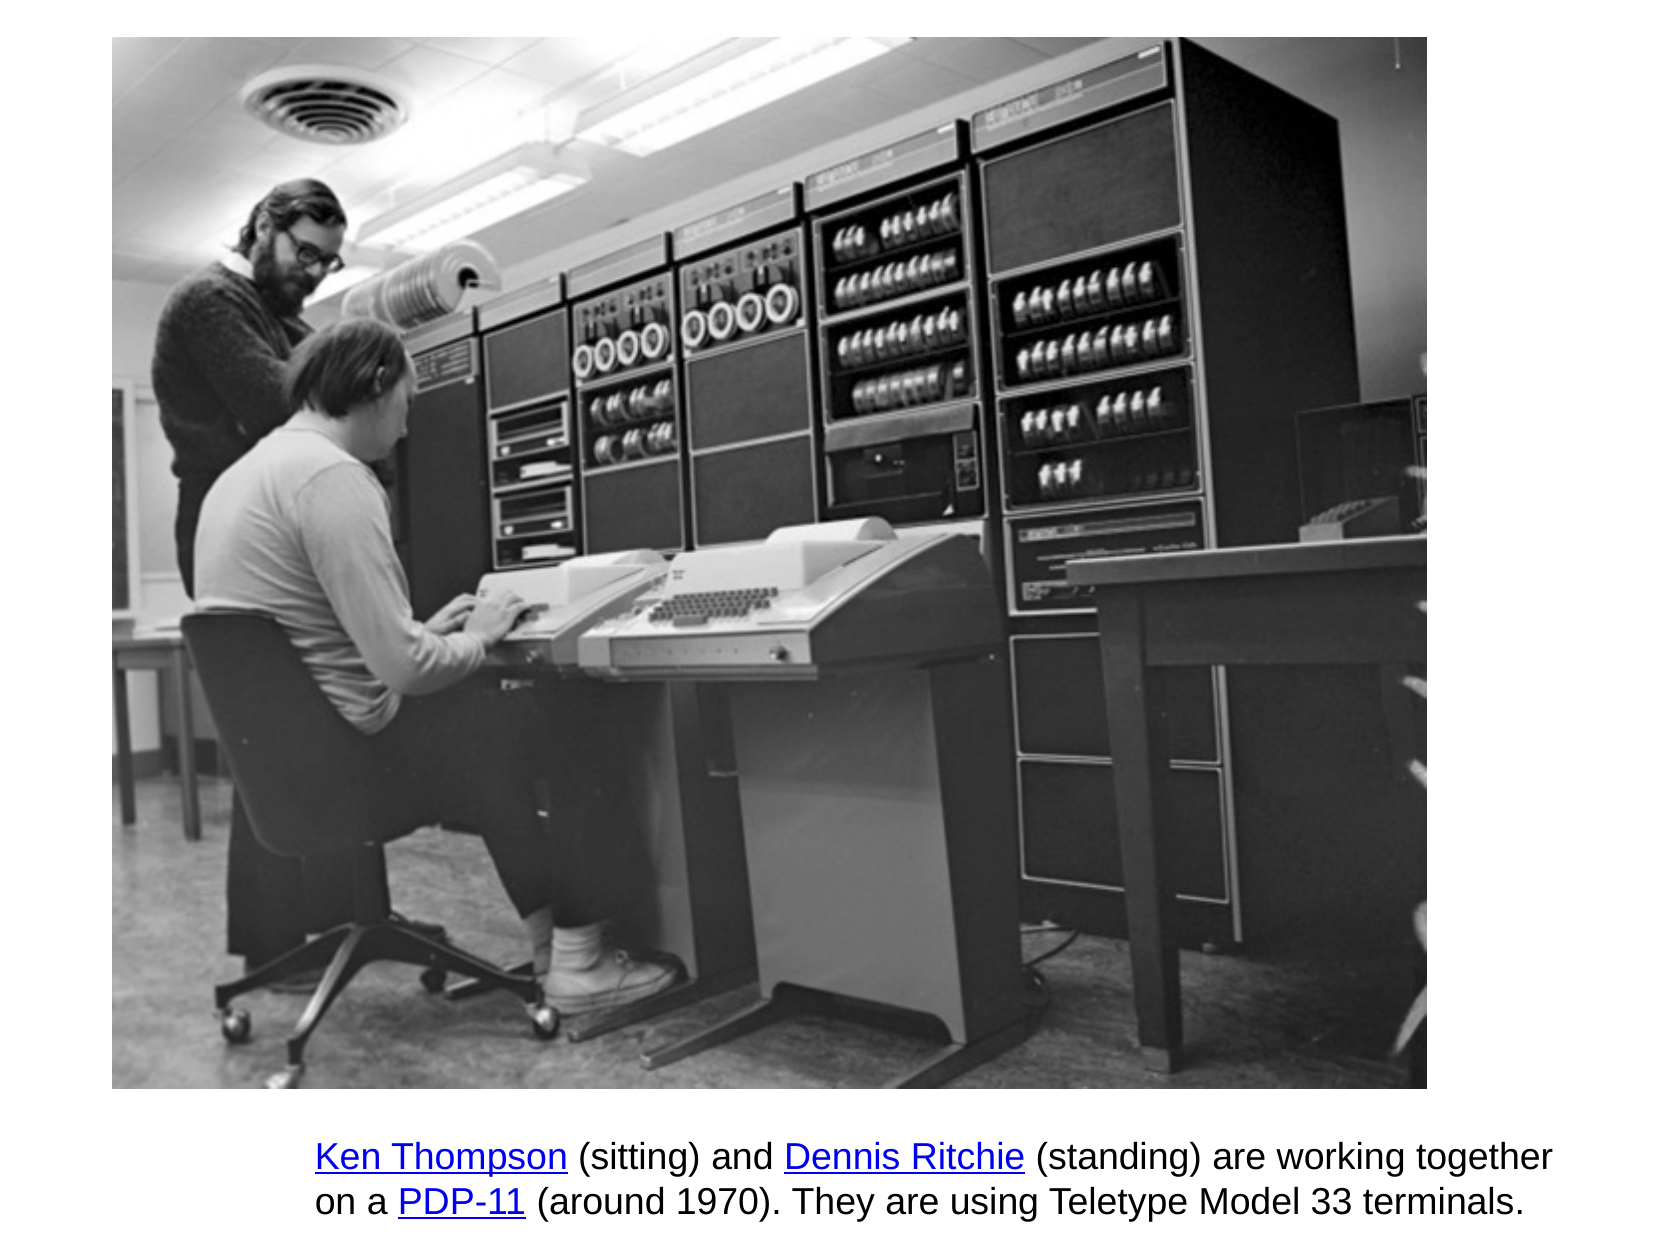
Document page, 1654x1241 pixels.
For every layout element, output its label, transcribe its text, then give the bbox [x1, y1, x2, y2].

picture [112, 37, 1427, 1089]
text_box Ken Thompson (sitting) and Dennis Ritchie (standing) are working together on a PDP-11 (around 1970). They are using Teletype Model 33 terminals. [299, 1125, 1575, 1224]
